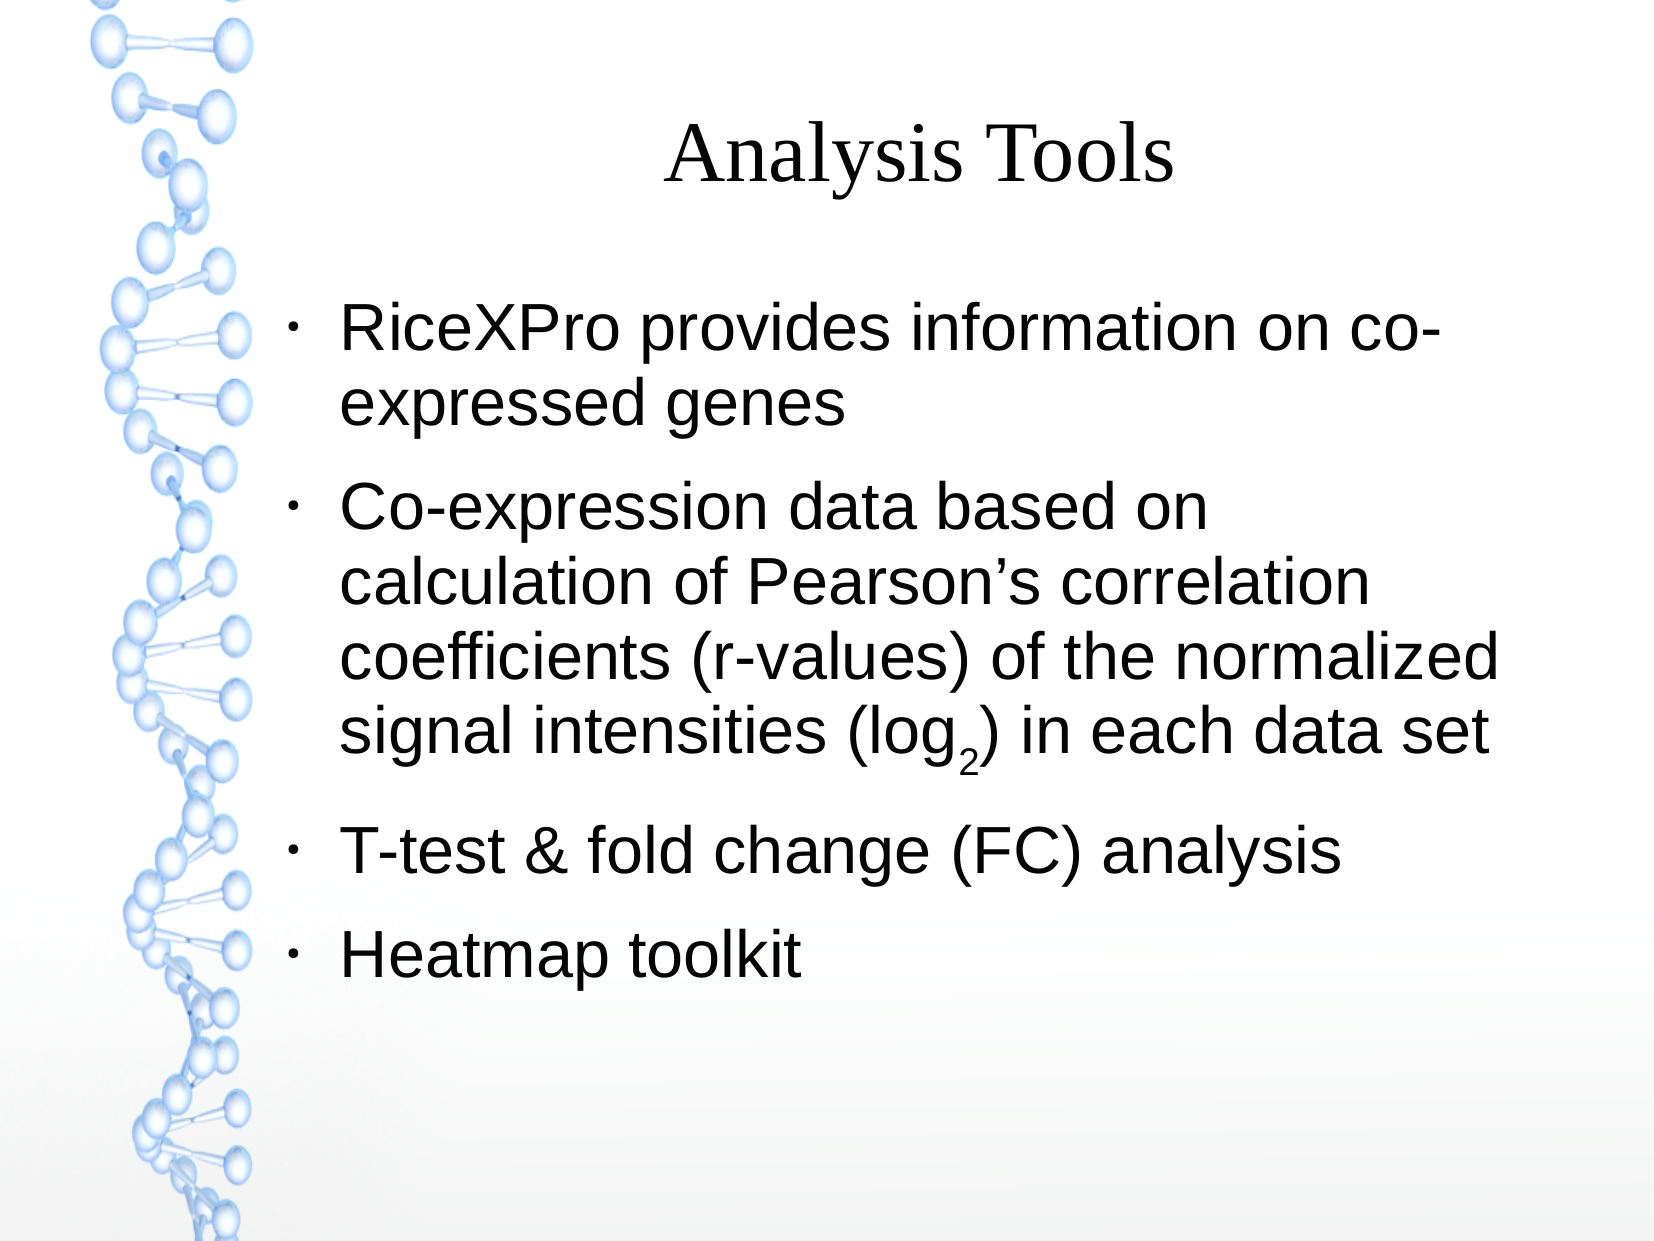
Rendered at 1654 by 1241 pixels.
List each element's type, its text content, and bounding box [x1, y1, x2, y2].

picture [0, 0, 1654, 1241]
title Analysis Tools [269, 49, 1571, 257]
list RiceXPro provides information on co-expressed genes Co-expression data based on calculation of Pearson’s correlation coefficients (r-values) of the normalized signal intensities (log2) in each data set T-test & fold change (FC) analysis Heatmap toolkit [269, 290, 1538, 1010]
